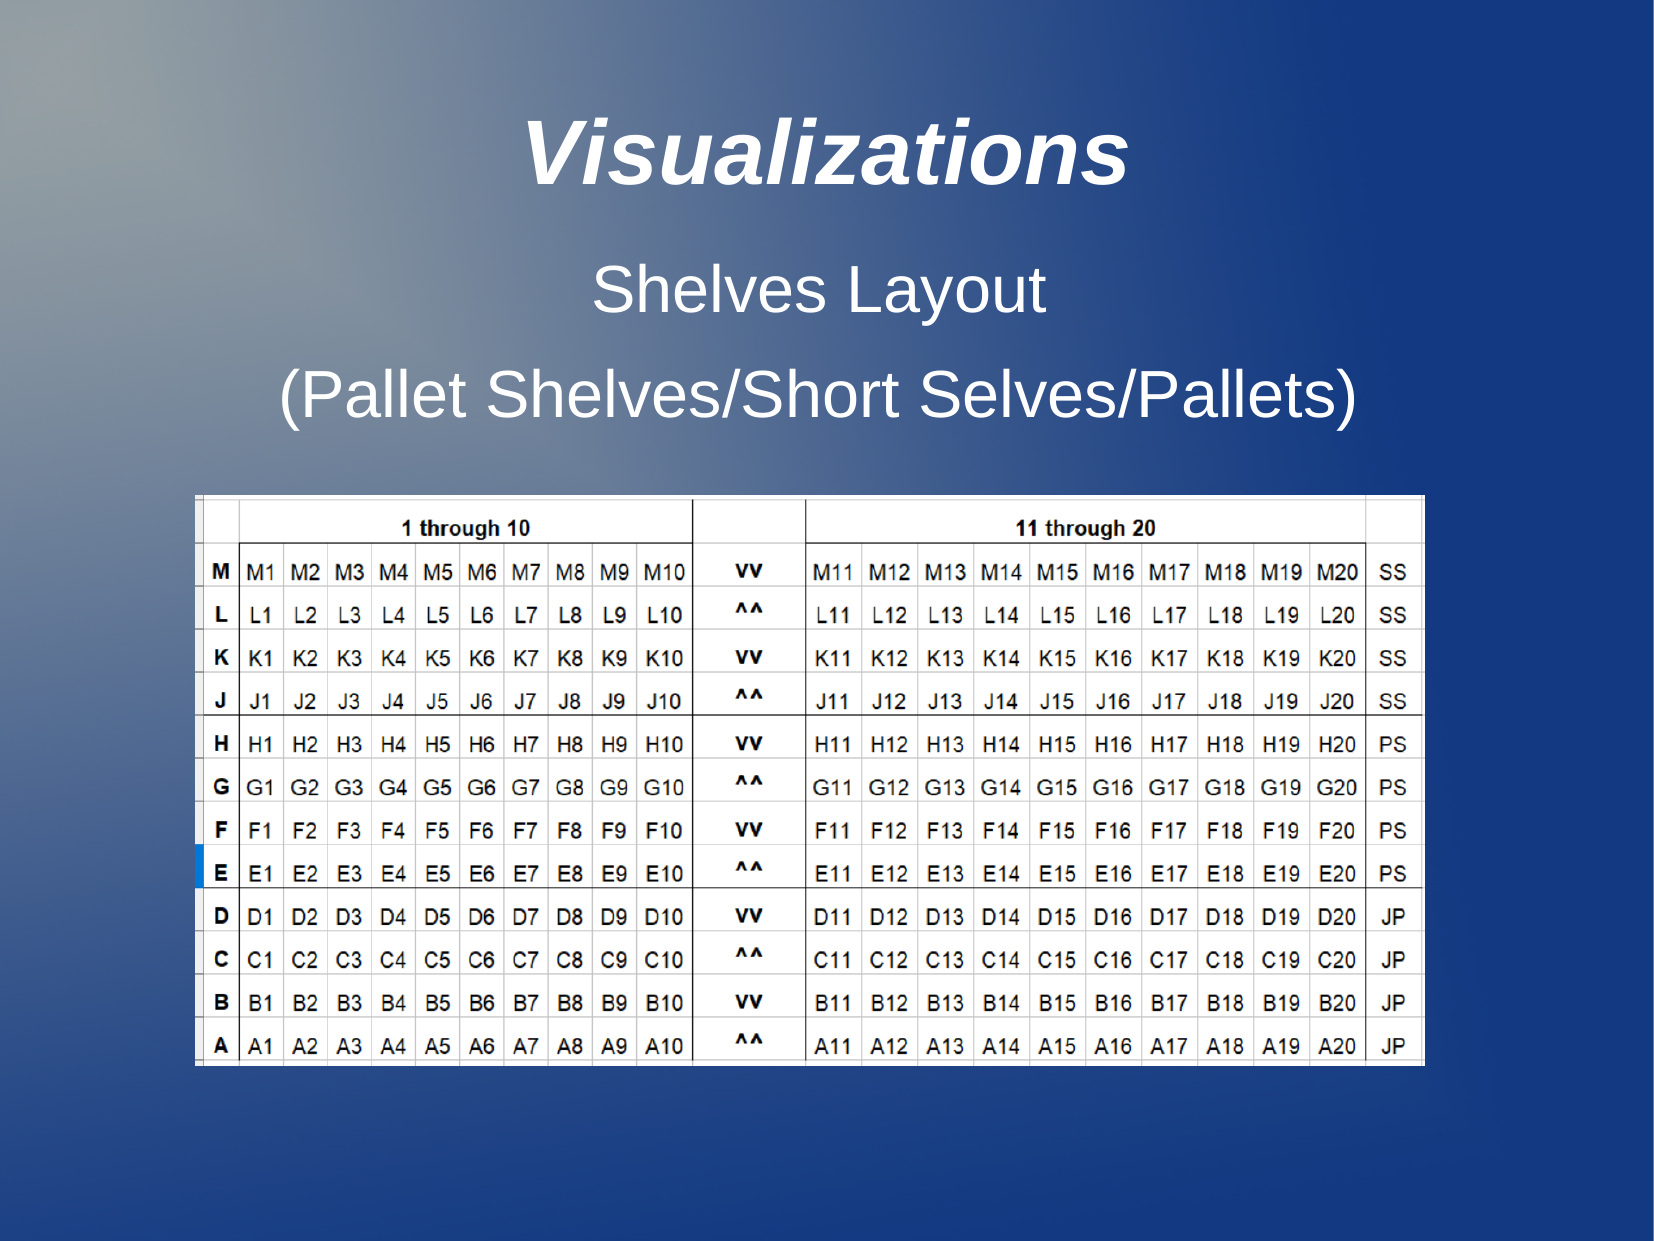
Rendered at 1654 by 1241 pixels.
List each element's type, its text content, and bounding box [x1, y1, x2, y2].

list Shelves Layout (Pallet Shelves/Short Selves/Pallets) [75, 252, 1564, 432]
picture [0, 0, 1654, 1241]
title Visualizations [82, 49, 1571, 257]
